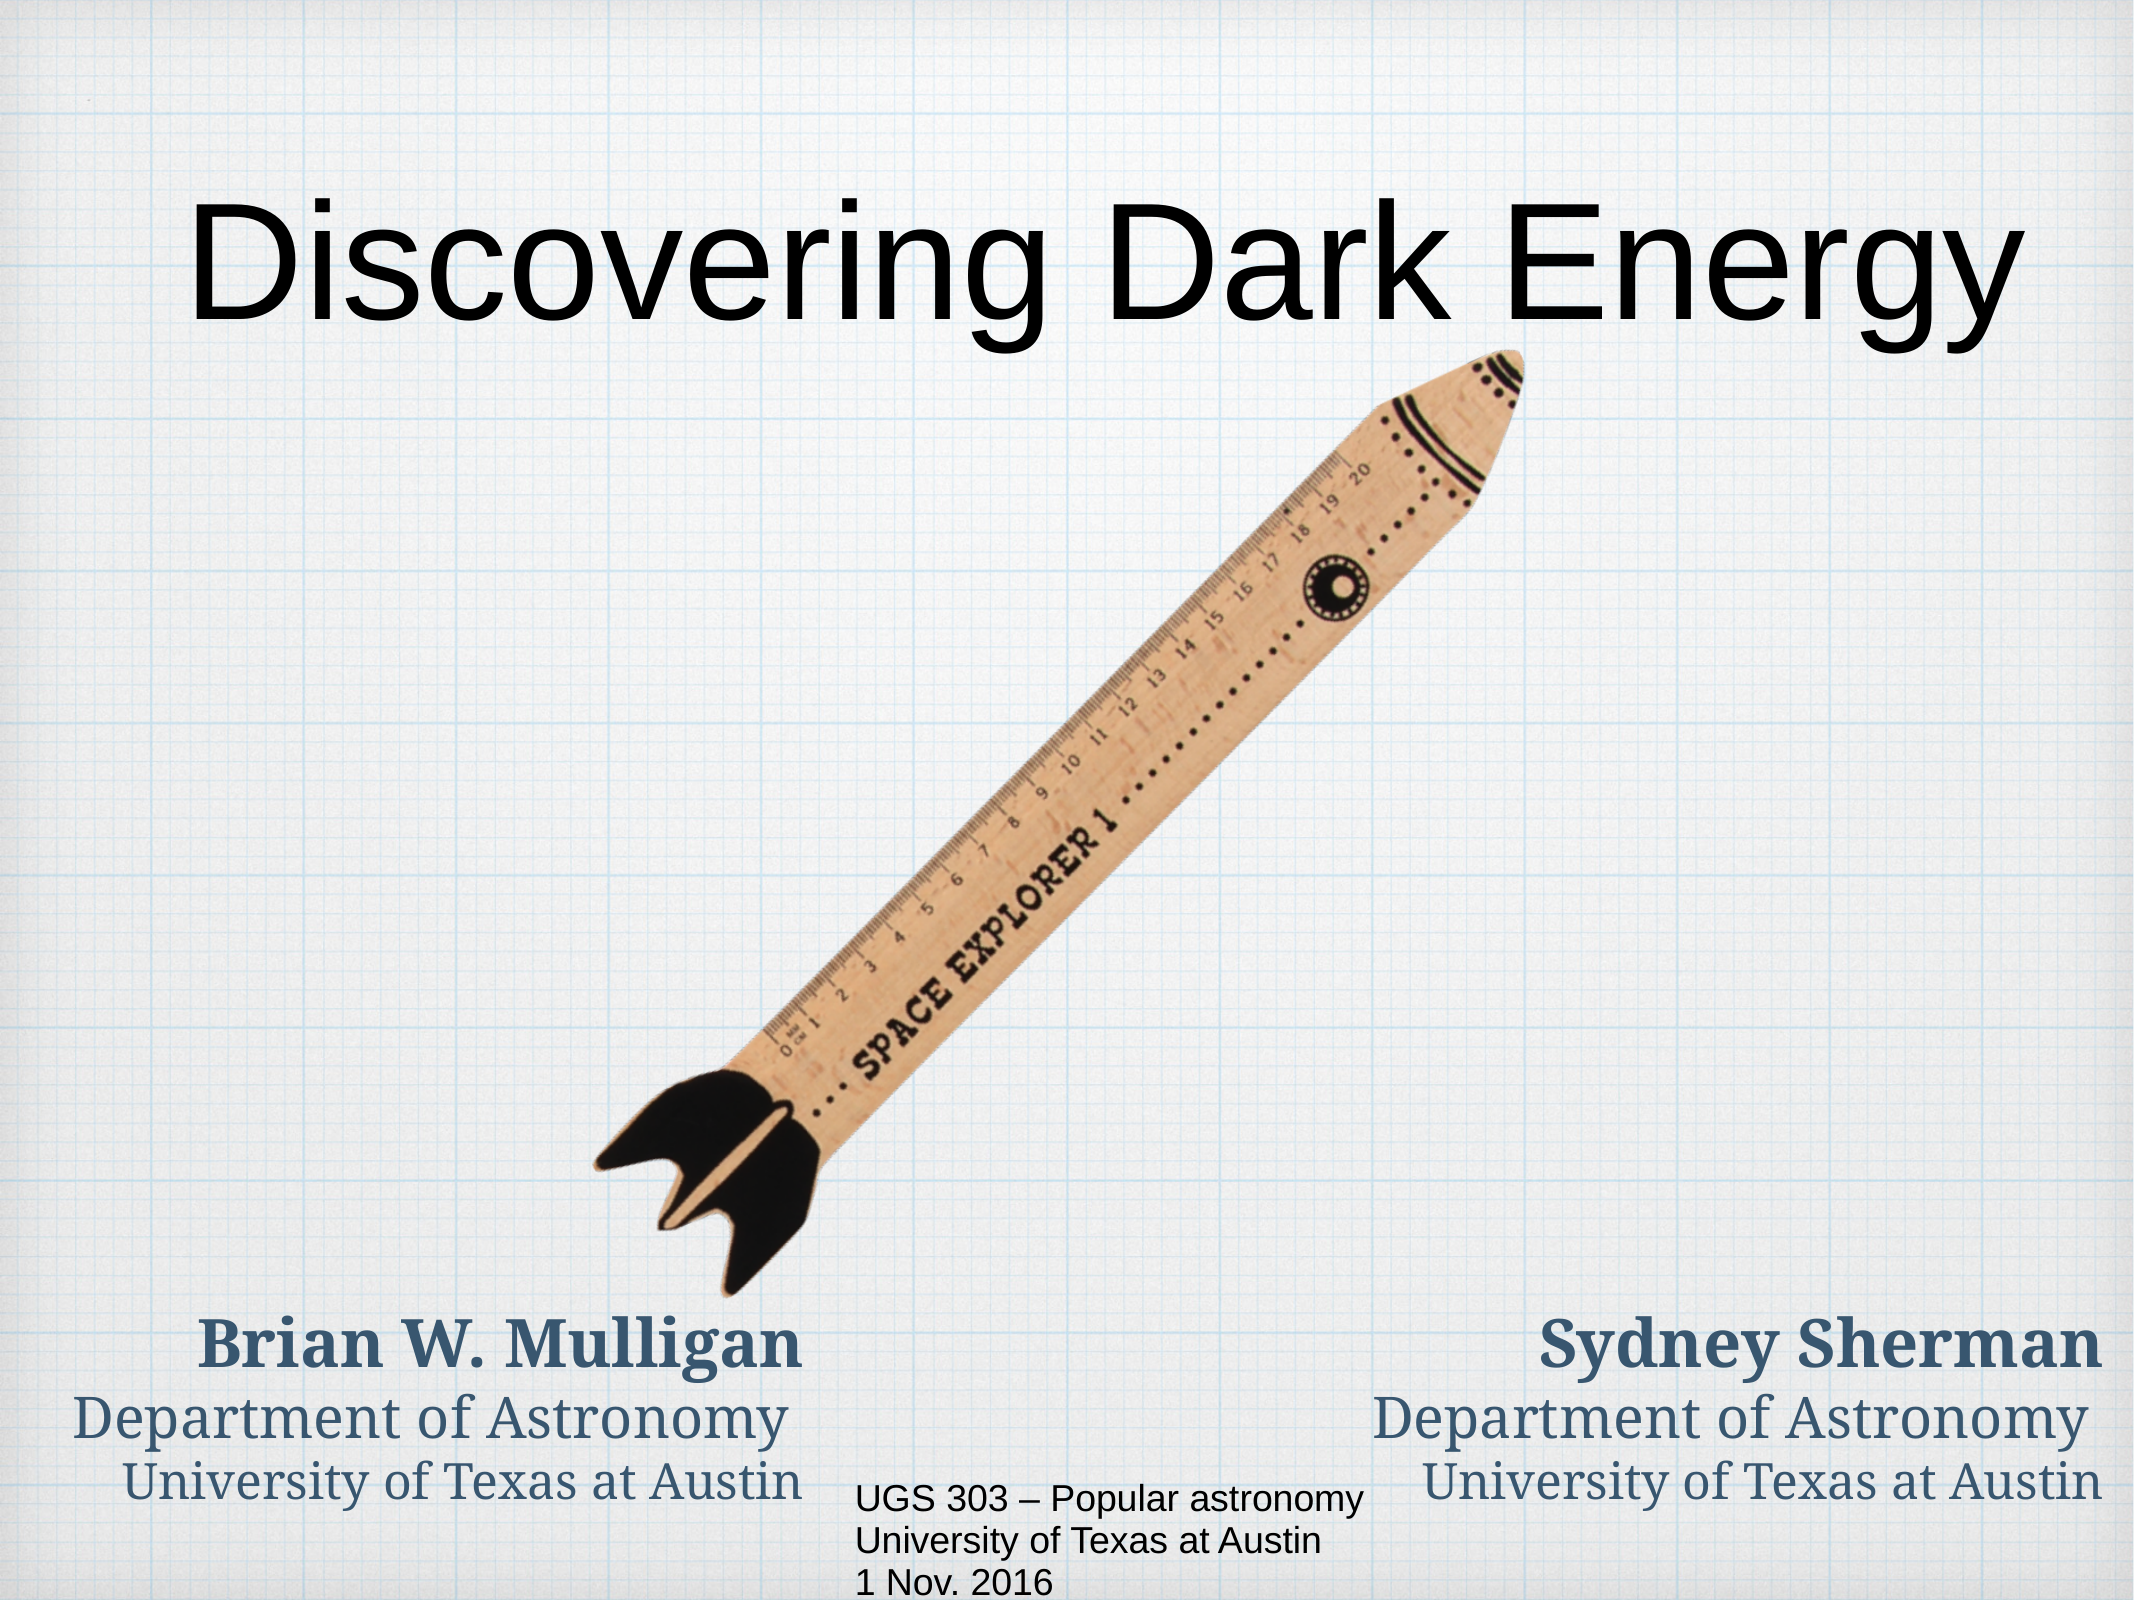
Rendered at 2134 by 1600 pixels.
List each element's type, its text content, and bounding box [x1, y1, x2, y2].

text_box UGS 303 – Popular astronomy University of Texas at Austin 1 Nov. 2016 [840, 1470, 1426, 1600]
text_box Brian W. Mulligan Department of Astronomy University of Texas at Austin [18, 1292, 813, 1587]
picture [0, 0, 2134, 1600]
text_box Discovering Dark Energy [168, 145, 2134, 361]
text_box Sydney Sherman Department of Astronomy University of Texas at Austin [1318, 1292, 2113, 1587]
